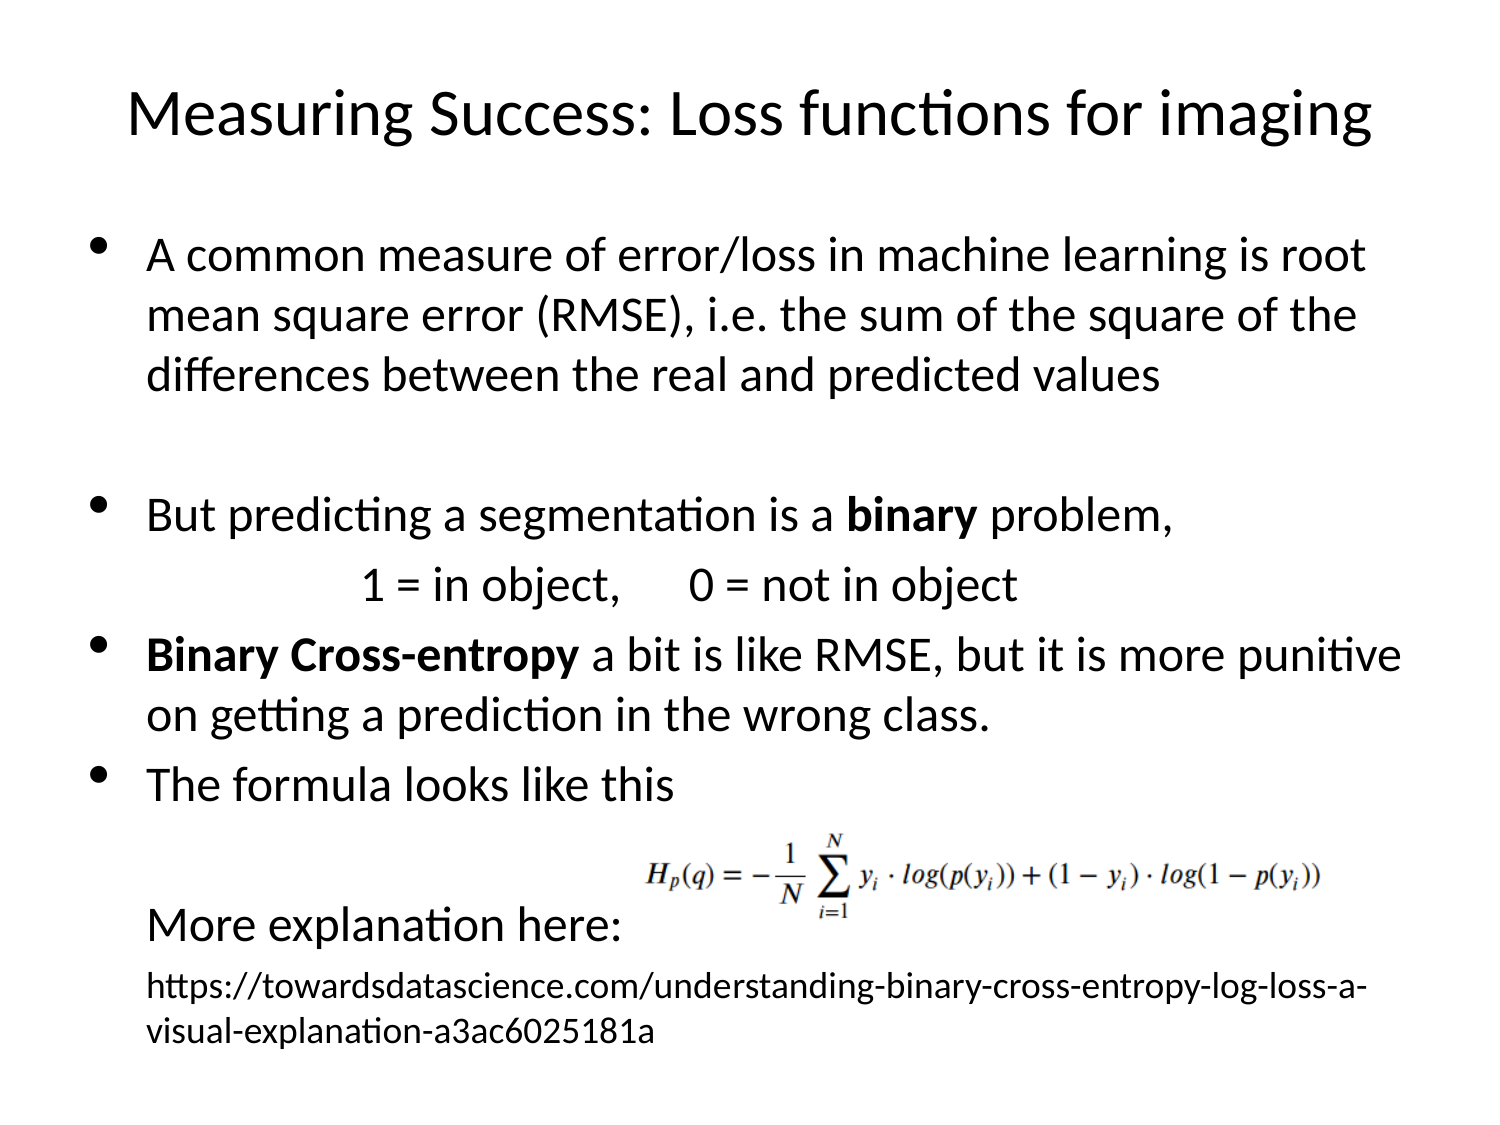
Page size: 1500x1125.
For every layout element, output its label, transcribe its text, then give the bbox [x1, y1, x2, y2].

picture [633, 826, 1329, 927]
text_box A common measure of error/loss in machine learning is root mean square error (RMSE), i.e. the sum of the square of the differences between the real and predicted values But predicting a segmentation is a binary problem, 1 = in object, 0 = not in object Binary Cross-entropy a bit is like RMSE, but it is more punitive on getting a prediction in the wrong class. The formula looks like this More explanation here: https://towardsdatascience.com/understanding-binary-cross-entropy-log-loss-a-visual-explanation-a3ac6025181a [75, 213, 1425, 1034]
text_box Measuring Success: Loss functions for imaging [75, 45, 1425, 172]
